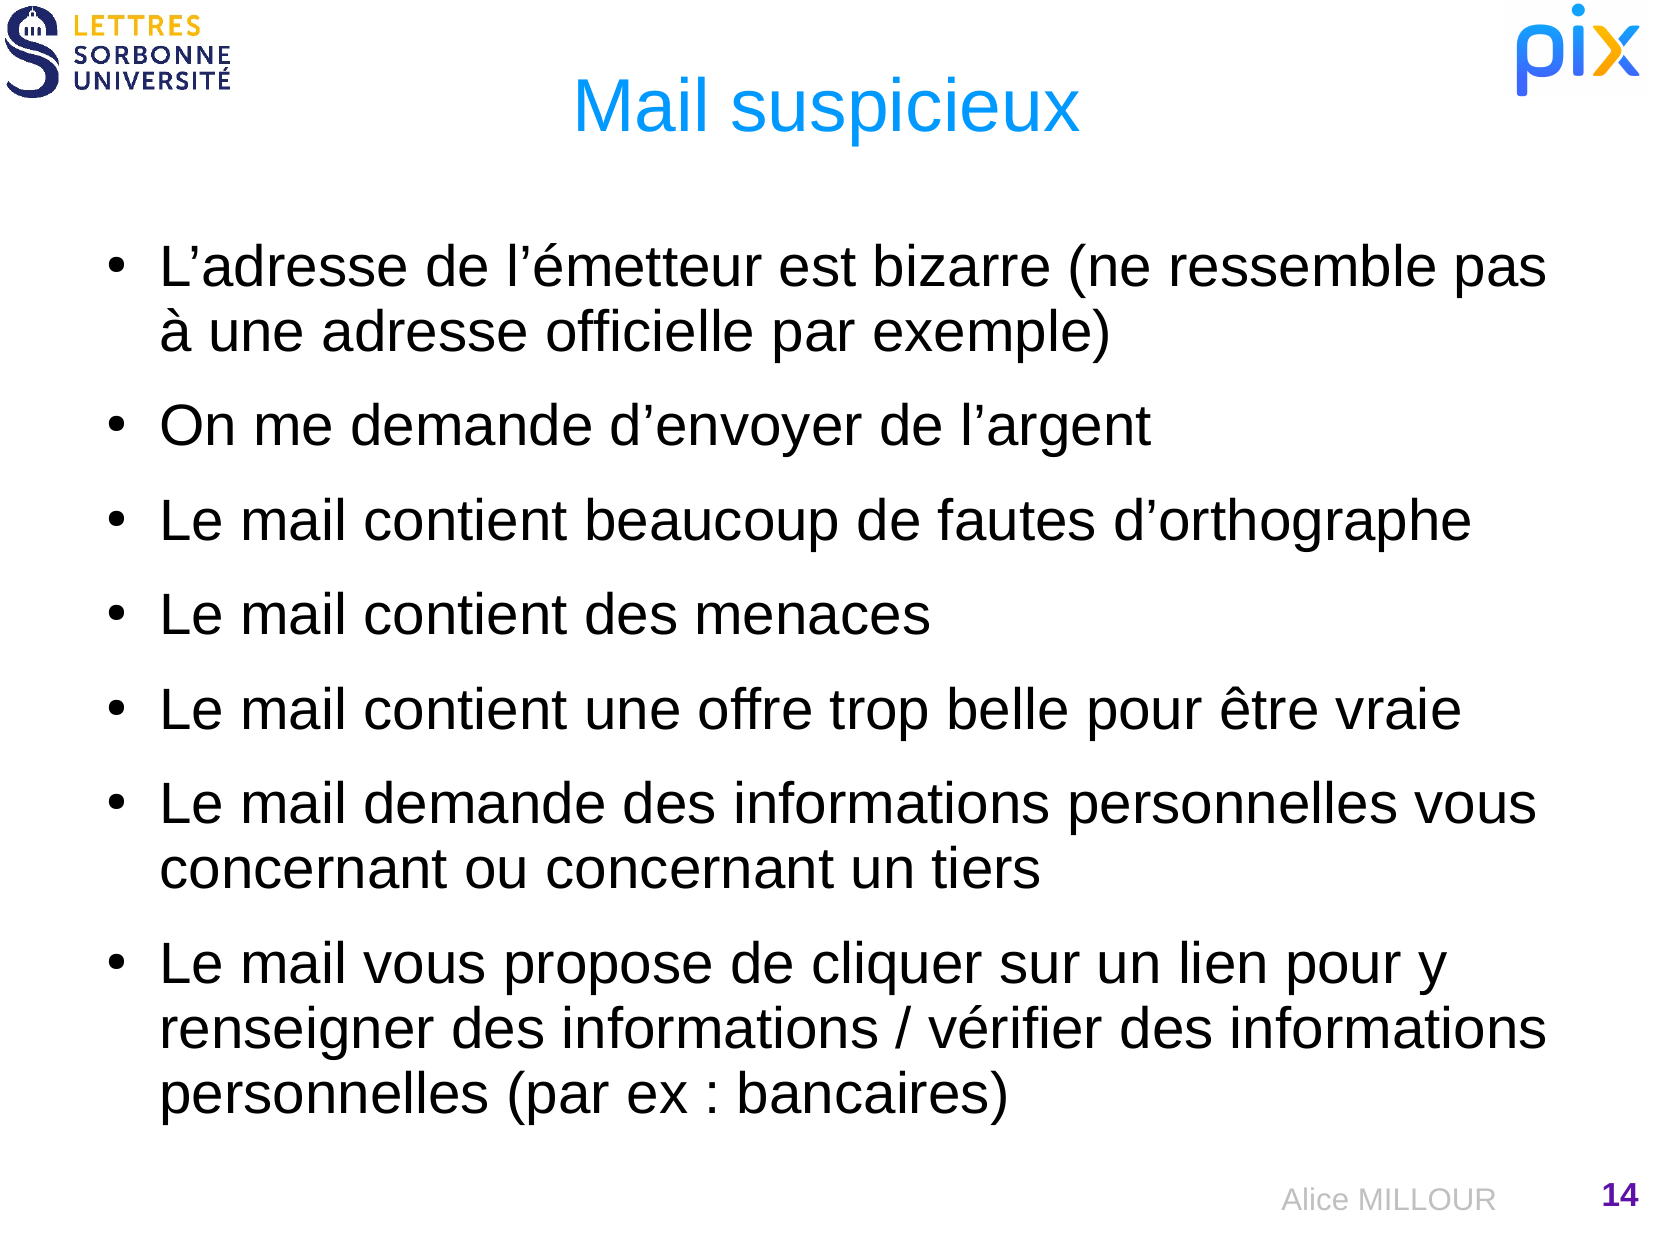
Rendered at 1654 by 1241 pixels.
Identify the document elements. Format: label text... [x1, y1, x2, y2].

picture [5, 6, 82, 98]
picture [1571, 2, 1648, 98]
list L’adresse de l’émetteur est bizarre (ne ressemble pas à une adresse officielle par exemple) On me demande d’envoyer de l’argent Le mail contient beaucoup de fautes d’orthographe Le mail contient des menaces Le mail contient une offre trop belle pour être vraie Le mail demande des informations personnelles vous concernant ou concernant un tiers Le mail vous propose de cliquer sur un lien pour y renseigner des informations / vérifier des informations personnelles (par ex : bancaires) [88, 233, 1577, 953]
title Mail suspicieux [82, 2, 1571, 210]
